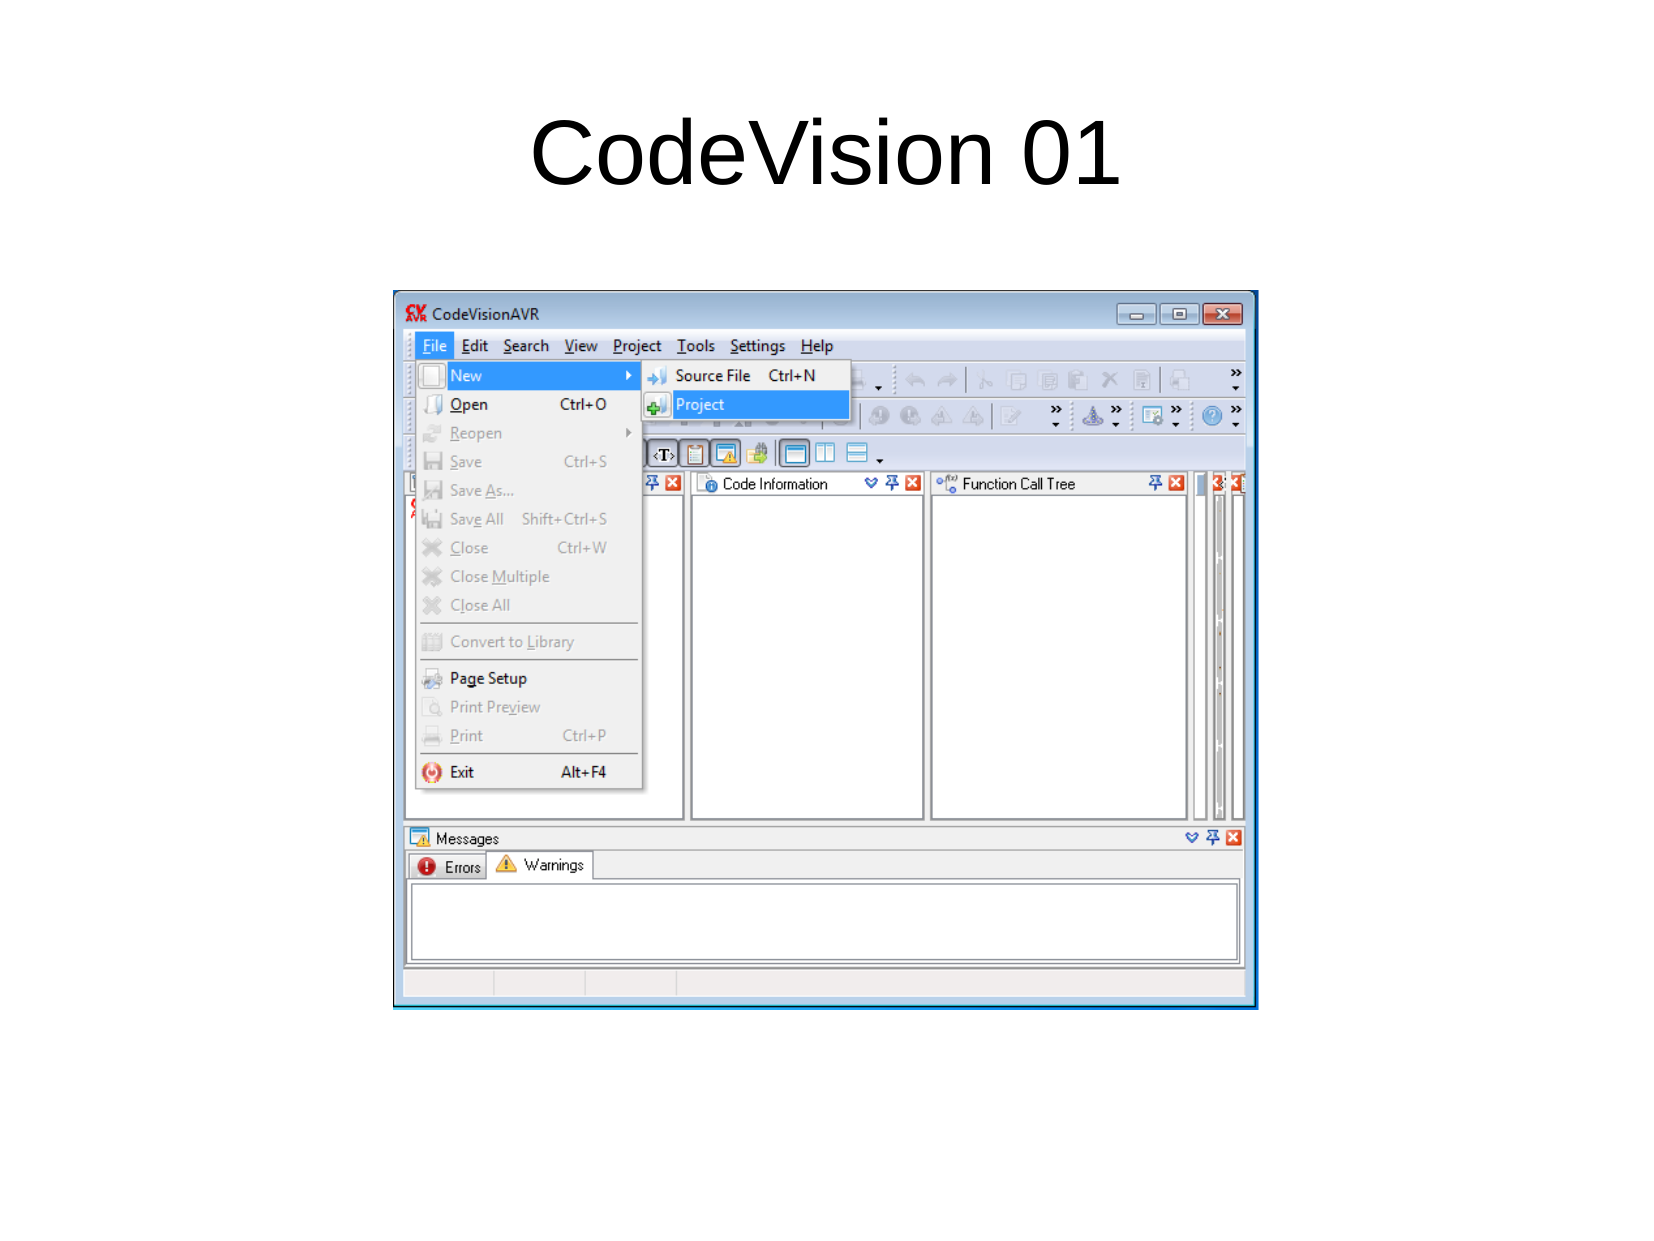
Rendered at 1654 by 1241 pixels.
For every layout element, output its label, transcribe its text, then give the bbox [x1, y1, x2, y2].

title CodeVision 01 [82, 49, 1571, 257]
picture [393, 290, 1260, 1010]
